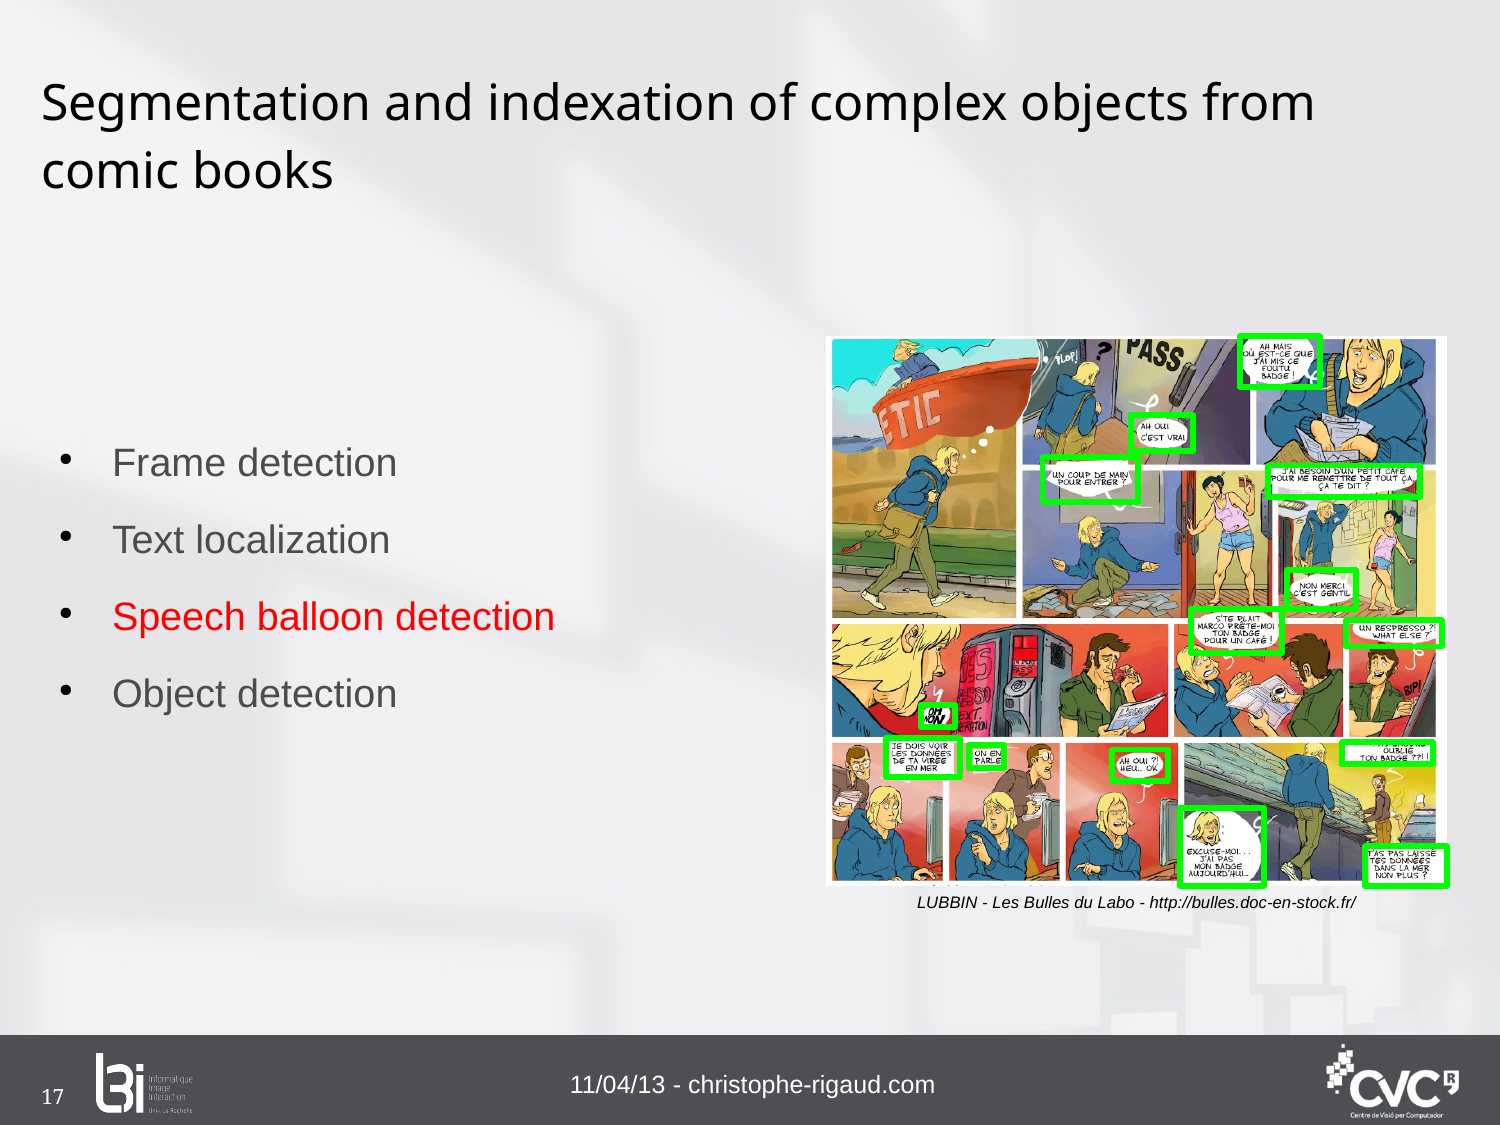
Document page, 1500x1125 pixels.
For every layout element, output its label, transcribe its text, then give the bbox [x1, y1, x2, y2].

list Frame detection Text localization Speech balloon detection Object detection [41, 437, 768, 768]
text_box LUBBIN - Les Bulles du Labo - http://bulles.doc-en-stock.fr/ [885, 885, 1388, 920]
title Segmentation and indexation of complex objects from comic books [41, 41, 1459, 229]
text_box 11/04/13 - christophe-rigaud.com [59, 1063, 1447, 1106]
picture [0, 0, 1500, 1125]
